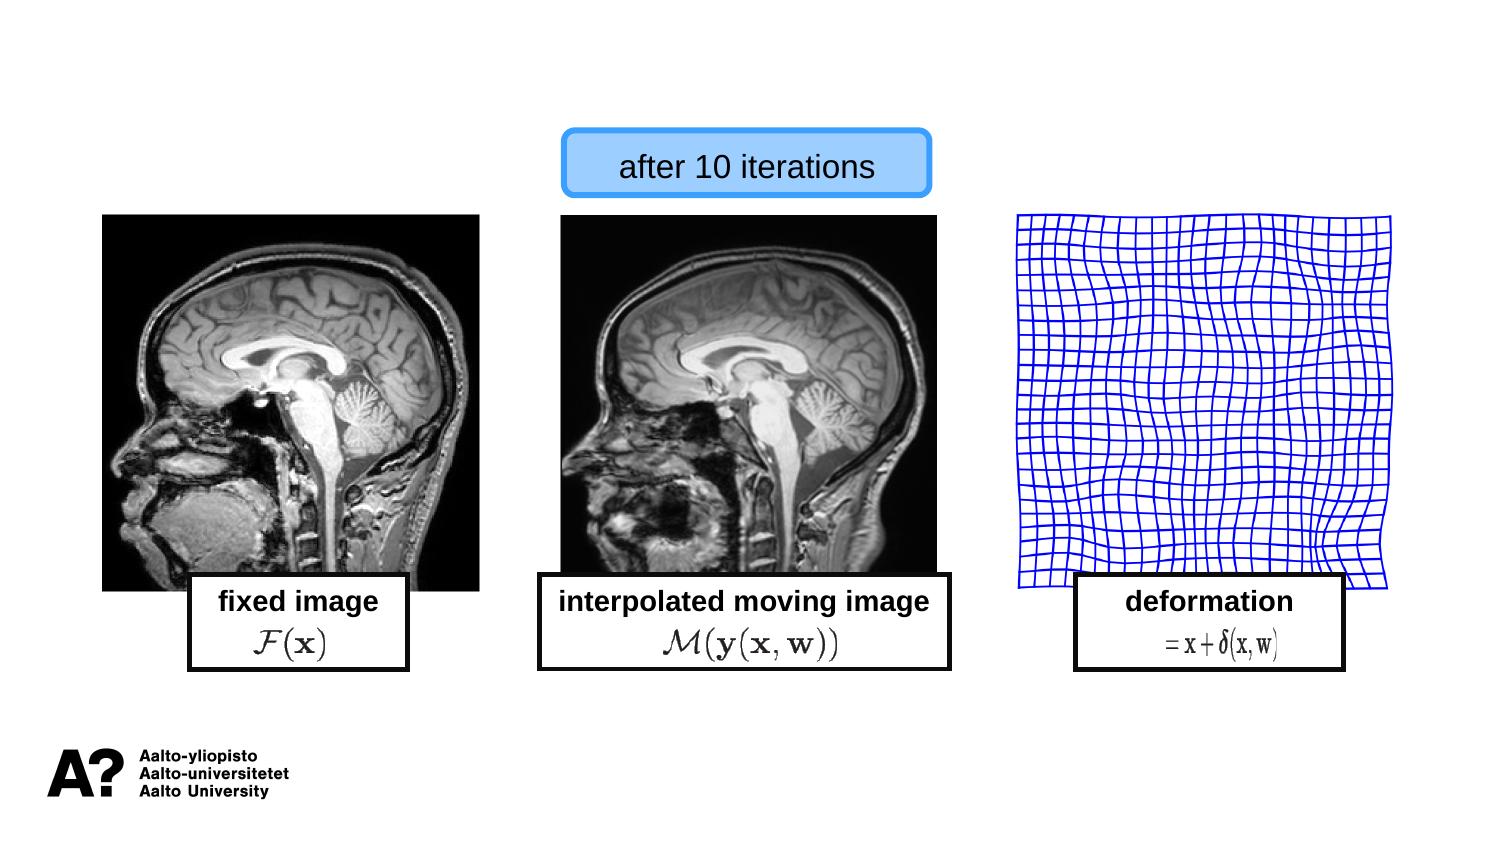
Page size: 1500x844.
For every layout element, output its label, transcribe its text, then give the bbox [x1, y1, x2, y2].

picture [93, 206, 487, 600]
picture [663, 602, 837, 670]
text_box fixed image [189, 574, 408, 670]
picture [0, 702, 337, 844]
picture [253, 602, 325, 670]
text_box after 10 iterations [572, 148, 940, 190]
picture [1165, 601, 1277, 670]
picture [551, 206, 945, 574]
picture [988, 186, 1420, 618]
text_box interpolated moving image [539, 574, 950, 670]
text_box [563, 130, 930, 196]
text_box deformation [1075, 574, 1344, 670]
